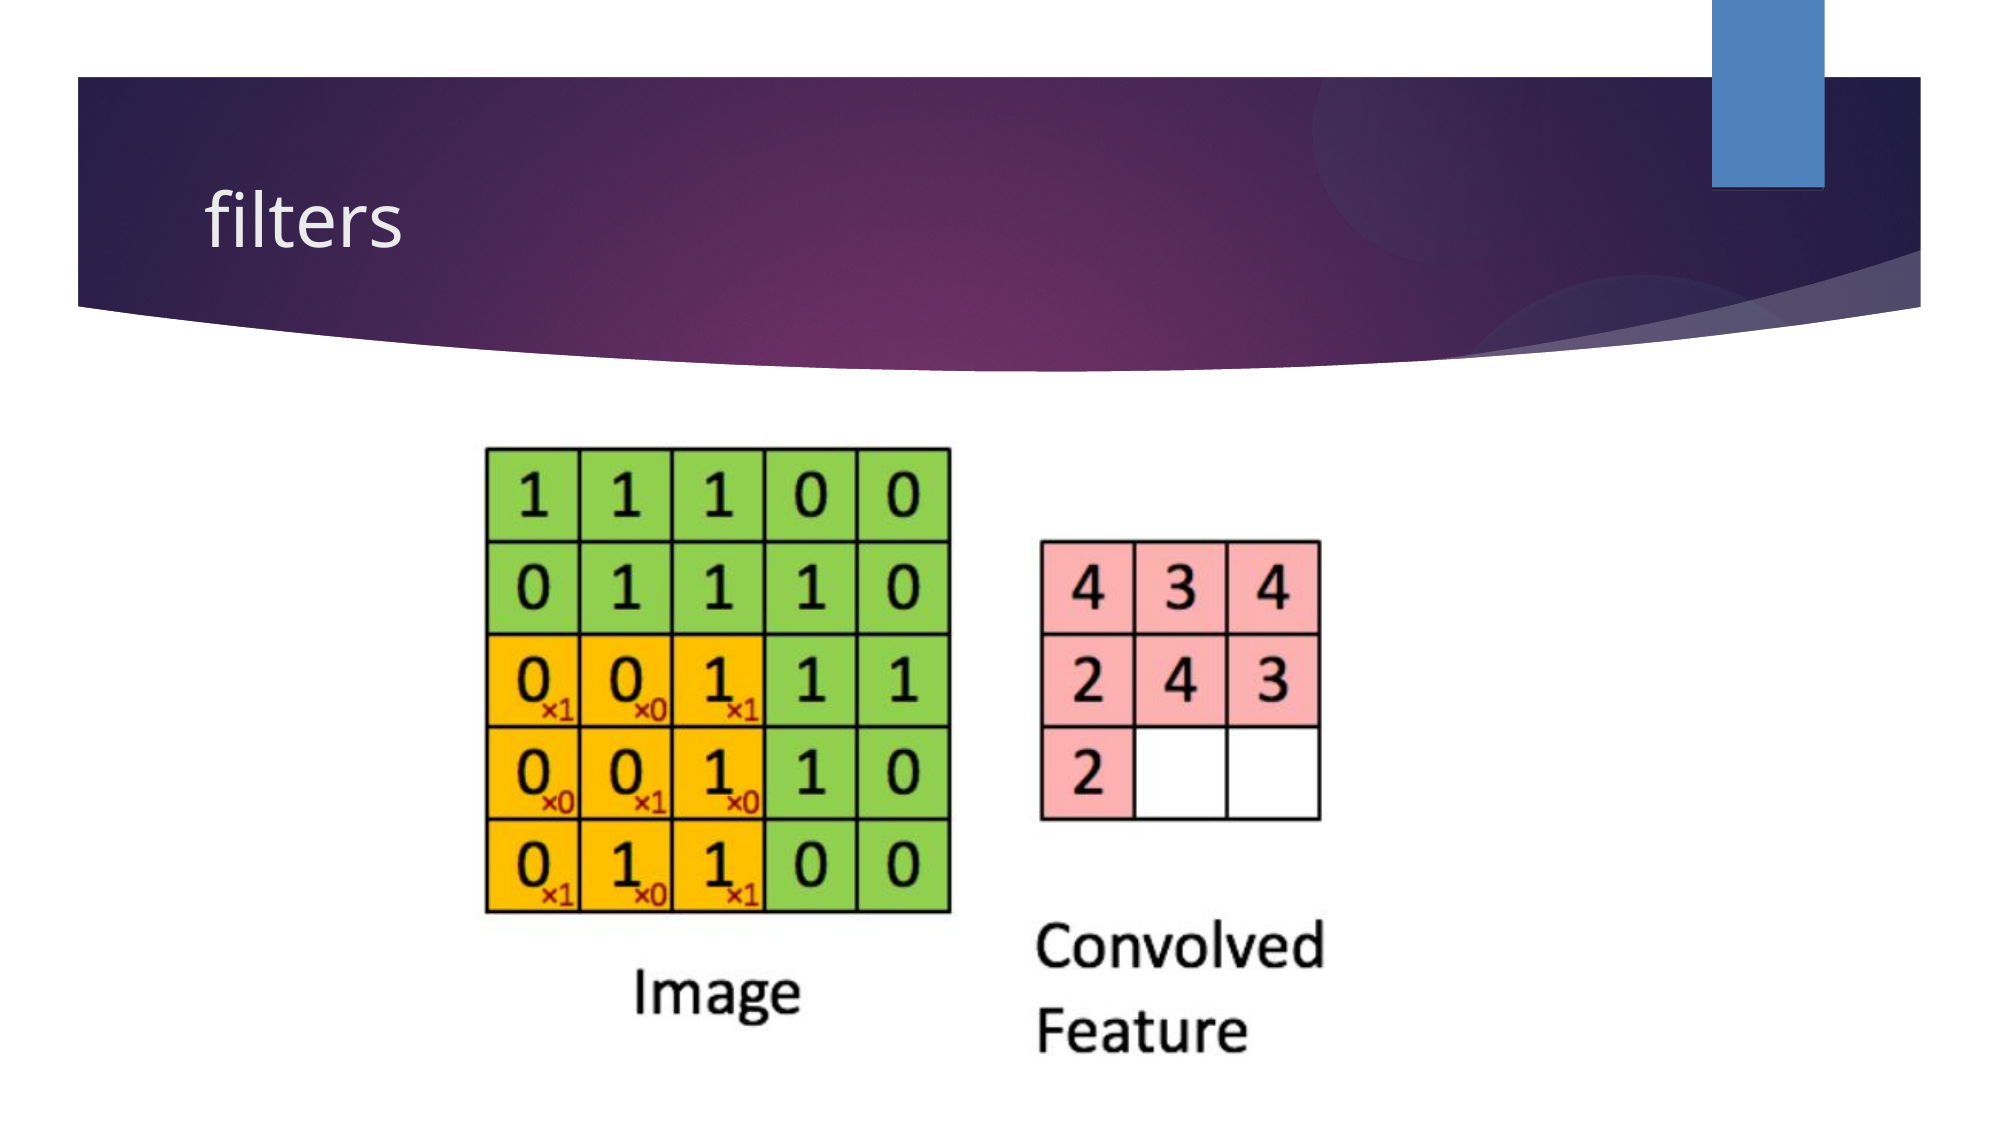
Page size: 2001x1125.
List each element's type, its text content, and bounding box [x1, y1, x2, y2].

picture [79, 78, 1920, 371]
text_box filters [189, 159, 1627, 276]
picture [438, 391, 1396, 1100]
